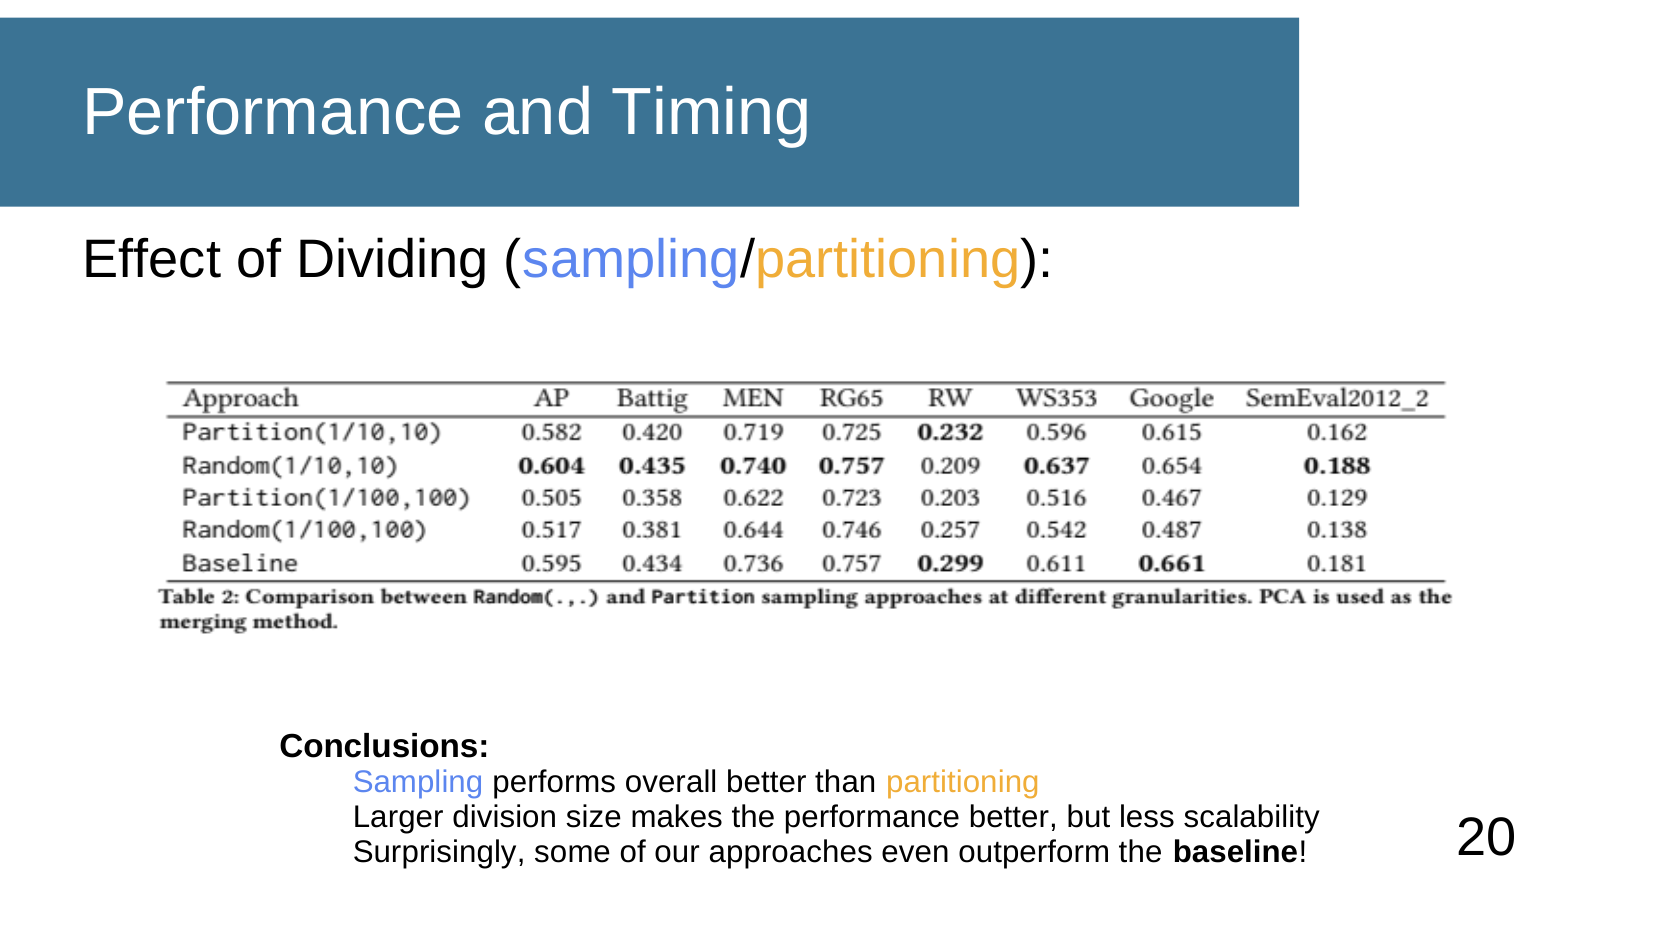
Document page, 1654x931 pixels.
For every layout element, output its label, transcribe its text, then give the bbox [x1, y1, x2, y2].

list Effect of Dividing (sampling/partitioning): [82, 224, 1571, 764]
title Performance and Timing [82, 35, 1234, 189]
text_box Conclusions: Sampling performs overall better than partitioning Larger division size makes the performance better, but less scalability Surprisingly, some of our approaches even outperform the baseline! [264, 720, 1337, 908]
picture [153, 364, 1458, 644]
